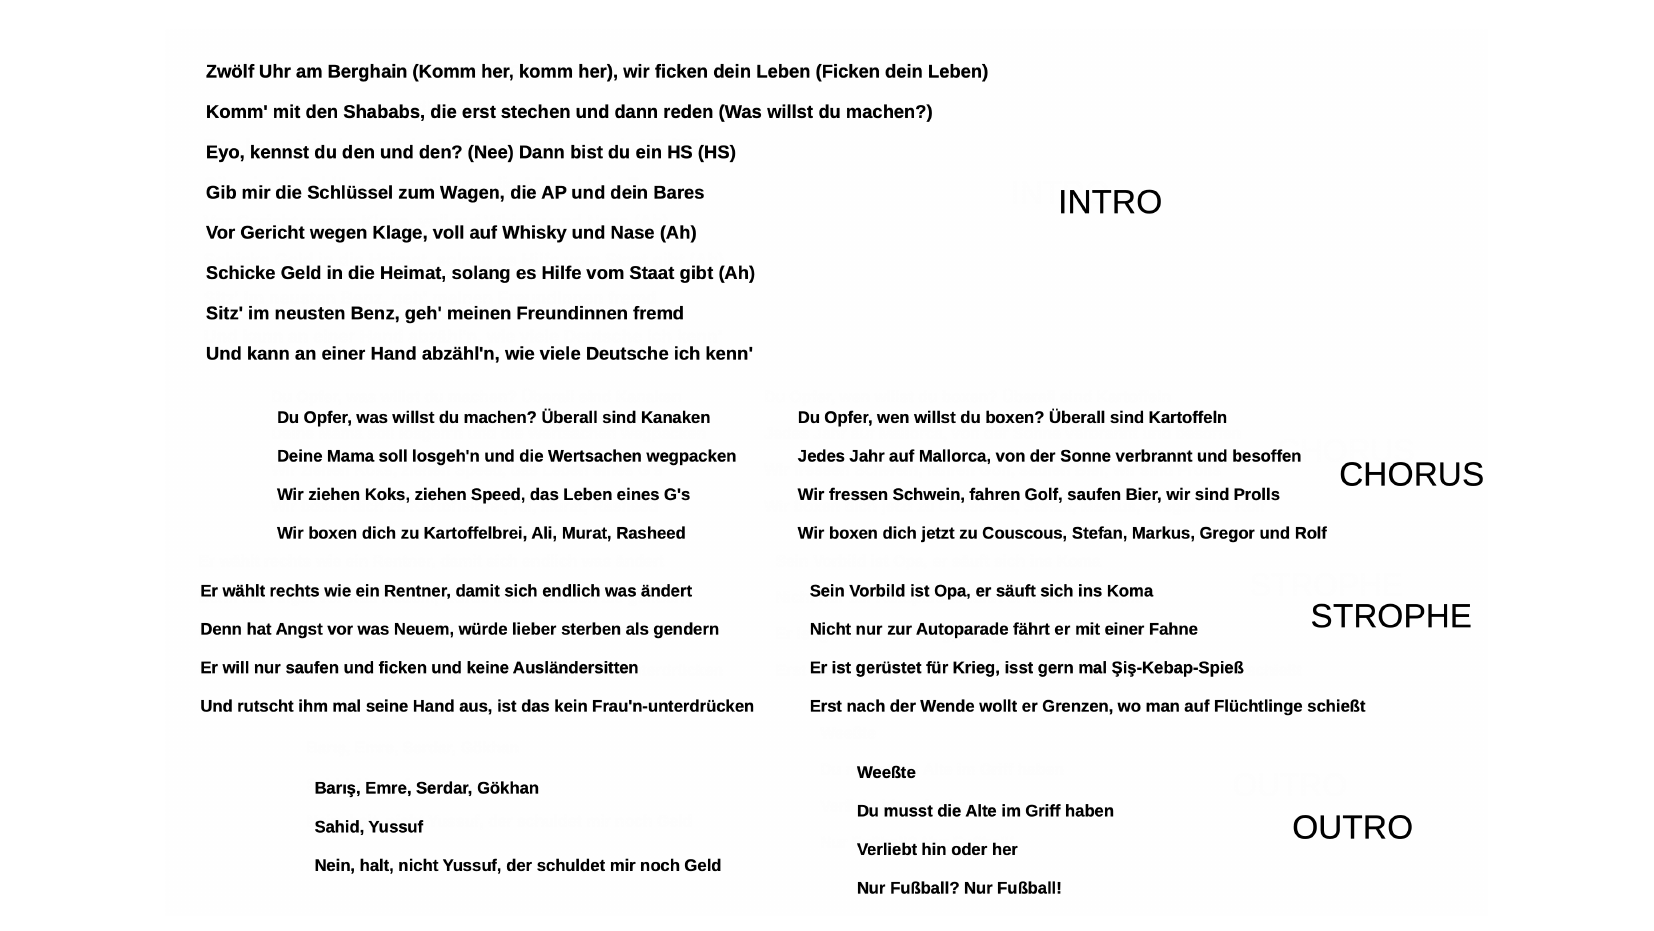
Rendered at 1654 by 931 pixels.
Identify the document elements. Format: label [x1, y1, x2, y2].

picture [165, 29, 1488, 916]
